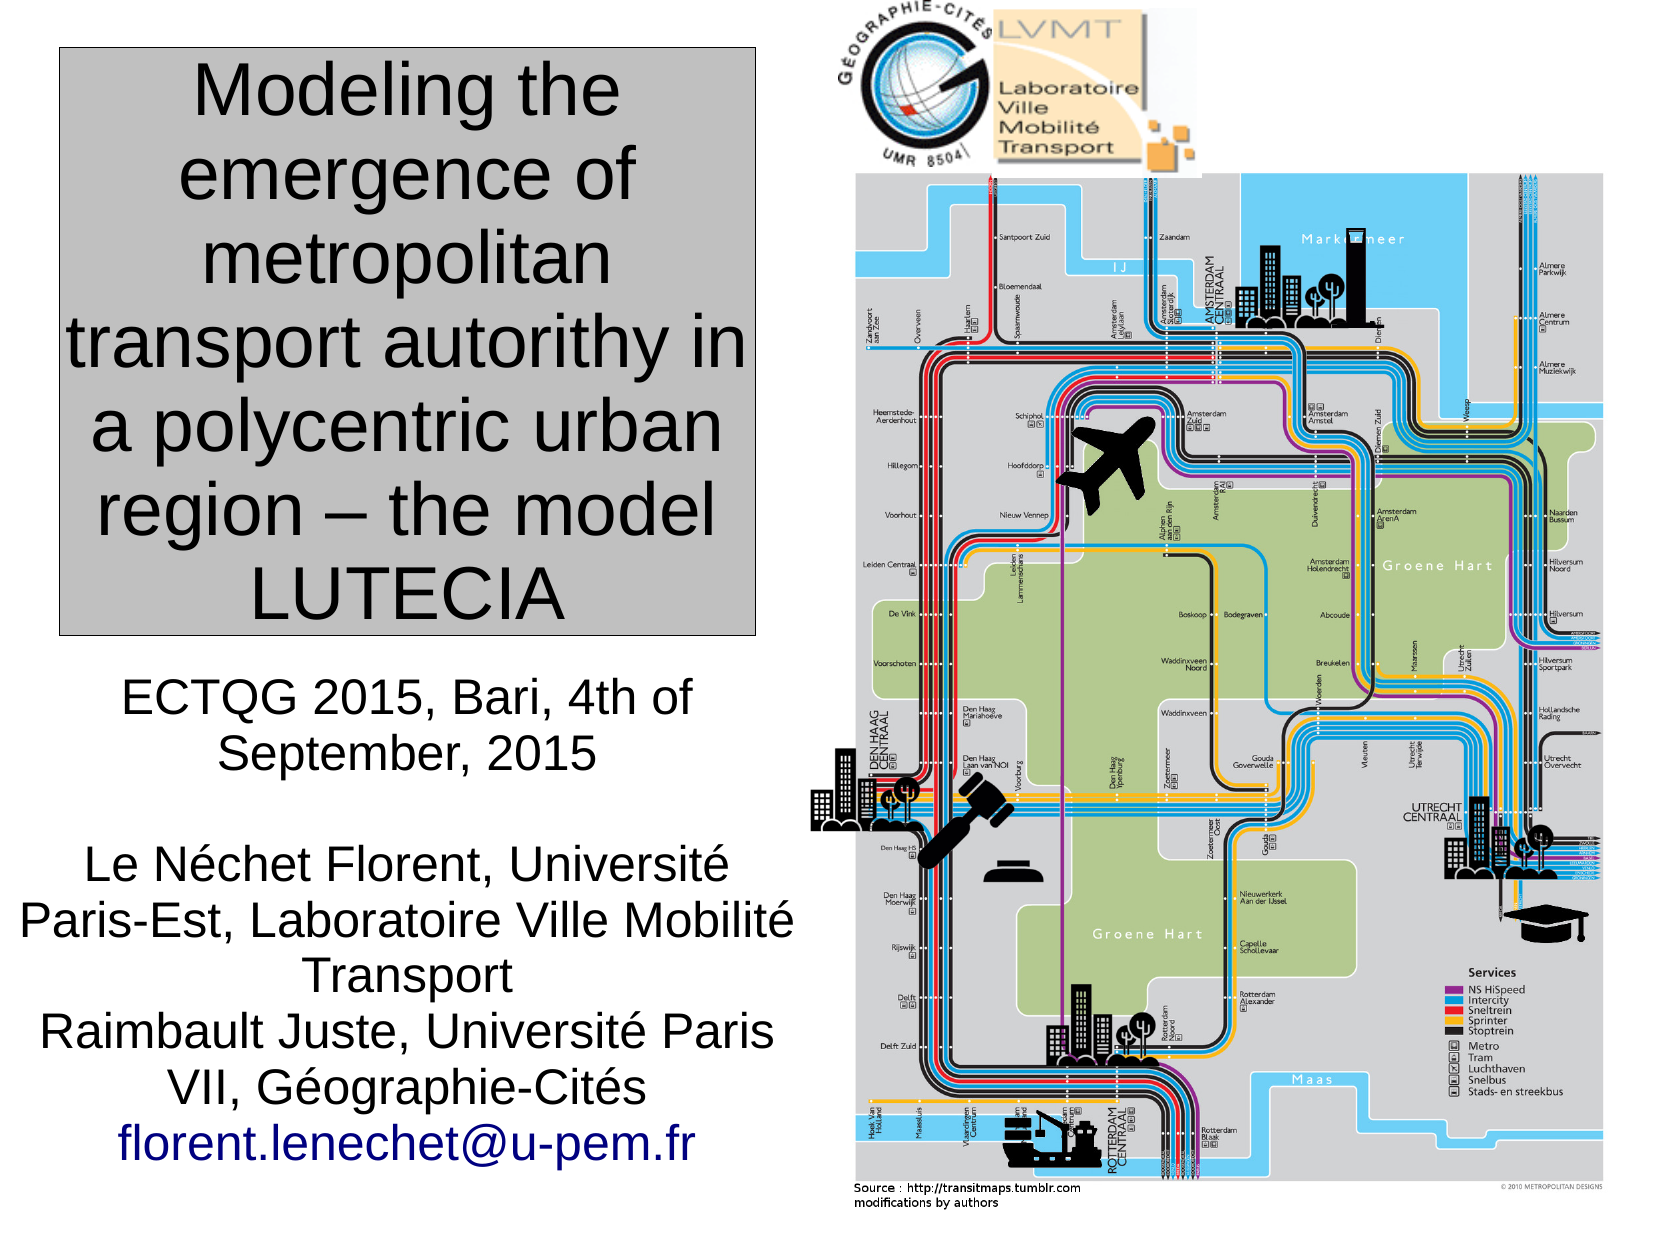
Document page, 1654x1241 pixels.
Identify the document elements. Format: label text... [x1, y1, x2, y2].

picture [803, 0, 1654, 1241]
subtitle ECTQG 2015, Bari, 4th of September, 2015 Le Néchet Florent, Université Paris-Est, Laboratoire Ville Mobilité Transport Raimbault Juste, Université Paris VII, Géographie-Cités florent.lenechet@u-pem.fr [11, 666, 803, 1174]
title Modeling the emergence of metropolitan transport autorithy in a polycentric urban region – the model LUTECIA [59, 47, 756, 636]
